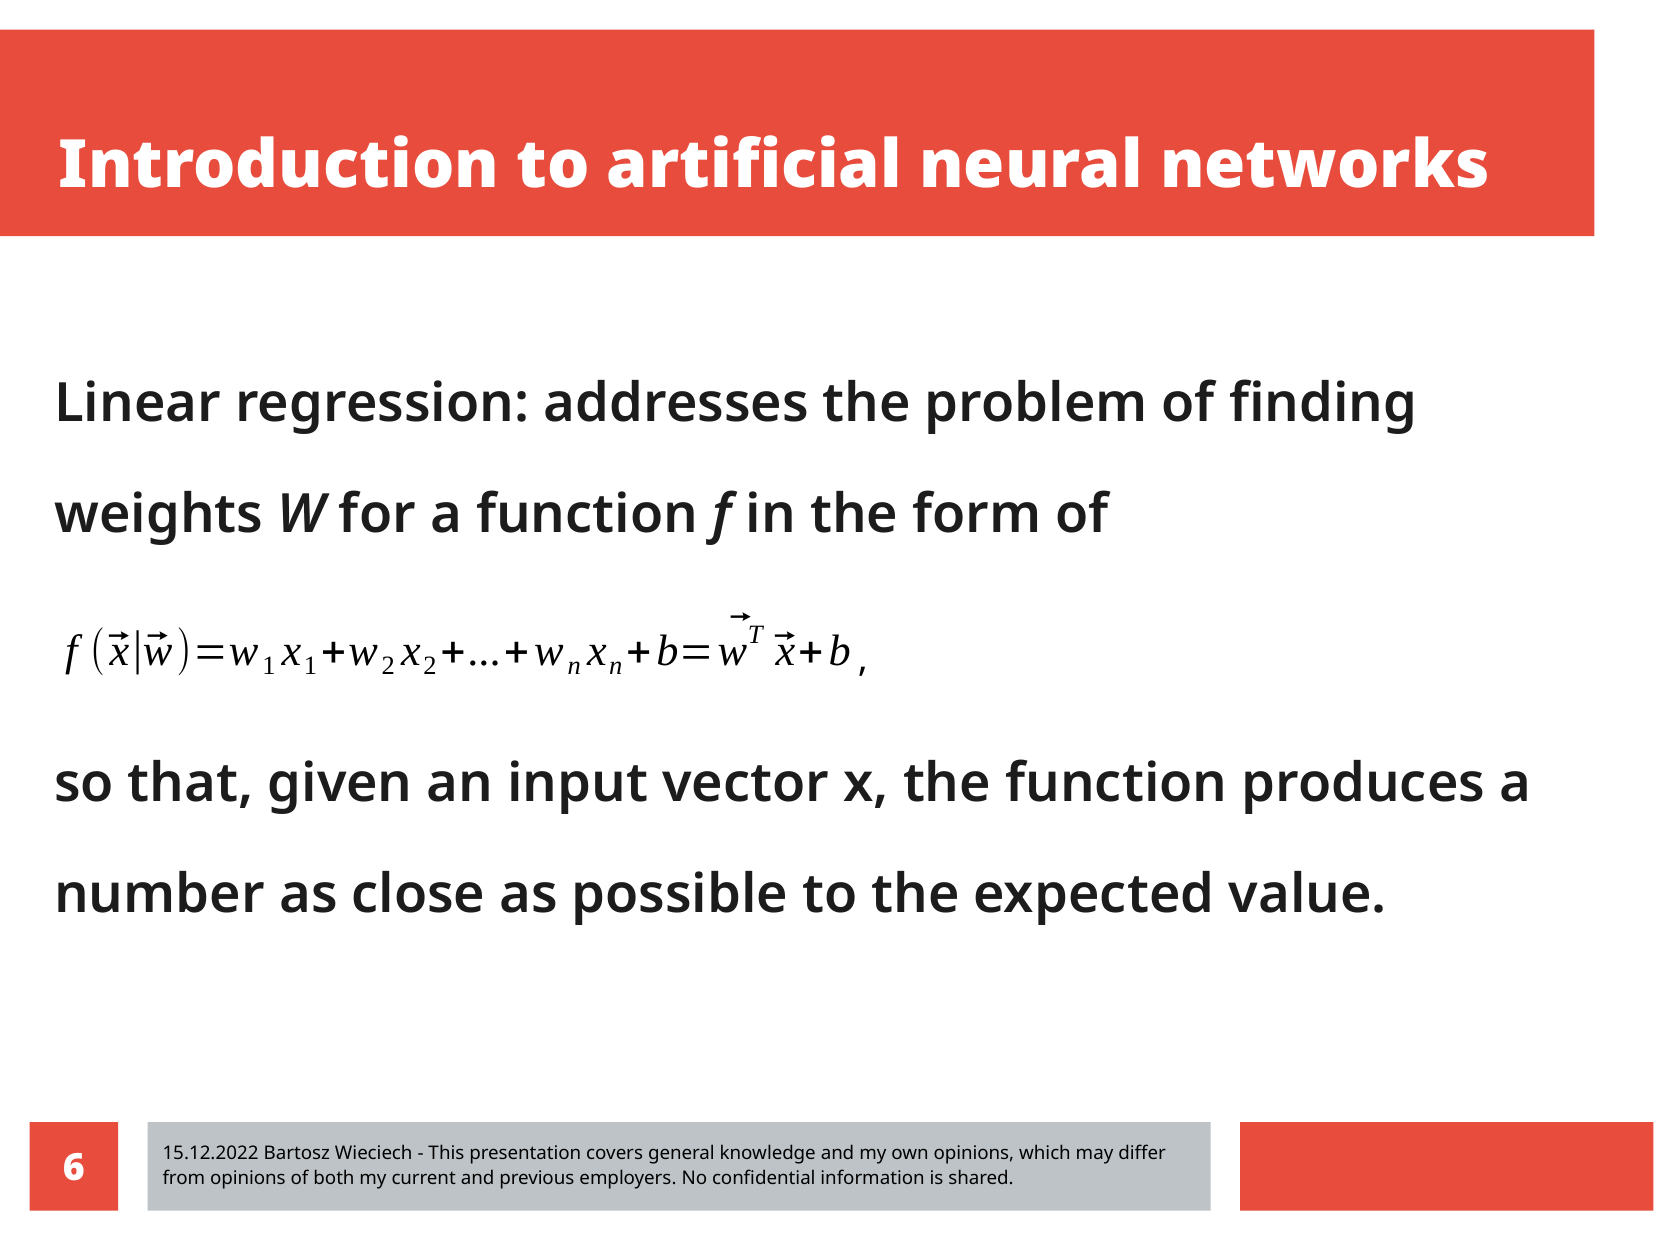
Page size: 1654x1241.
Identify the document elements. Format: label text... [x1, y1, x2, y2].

title Introduction to artificial neural networks [59, 59, 1595, 207]
list Linear regression: addresses the problem of finding weights W for a function f in the form of so that, given an input vector x, the function produces a number as close as possible to the expected value. [54, 326, 1561, 1095]
text_box , [843, 624, 889, 691]
chart [54, 610, 863, 738]
